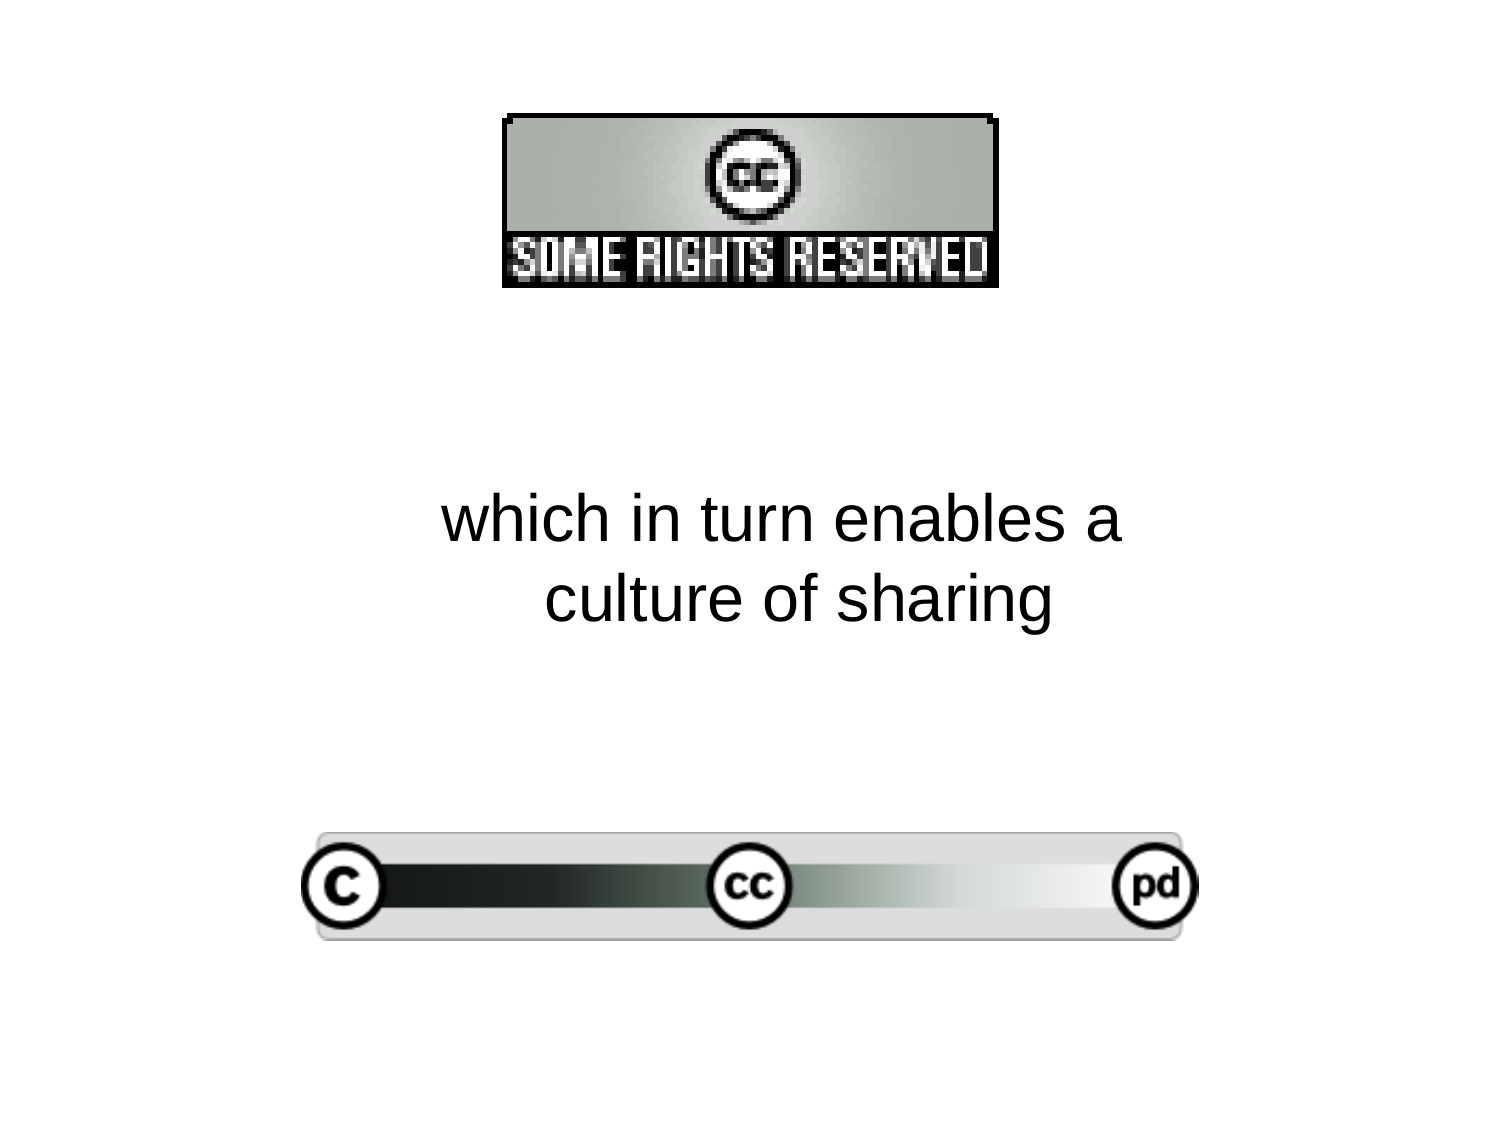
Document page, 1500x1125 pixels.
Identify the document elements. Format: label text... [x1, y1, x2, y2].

picture [502, 113, 999, 289]
list which in turn enables a culture of sharing [277, 466, 1211, 916]
picture [301, 832, 1199, 941]
